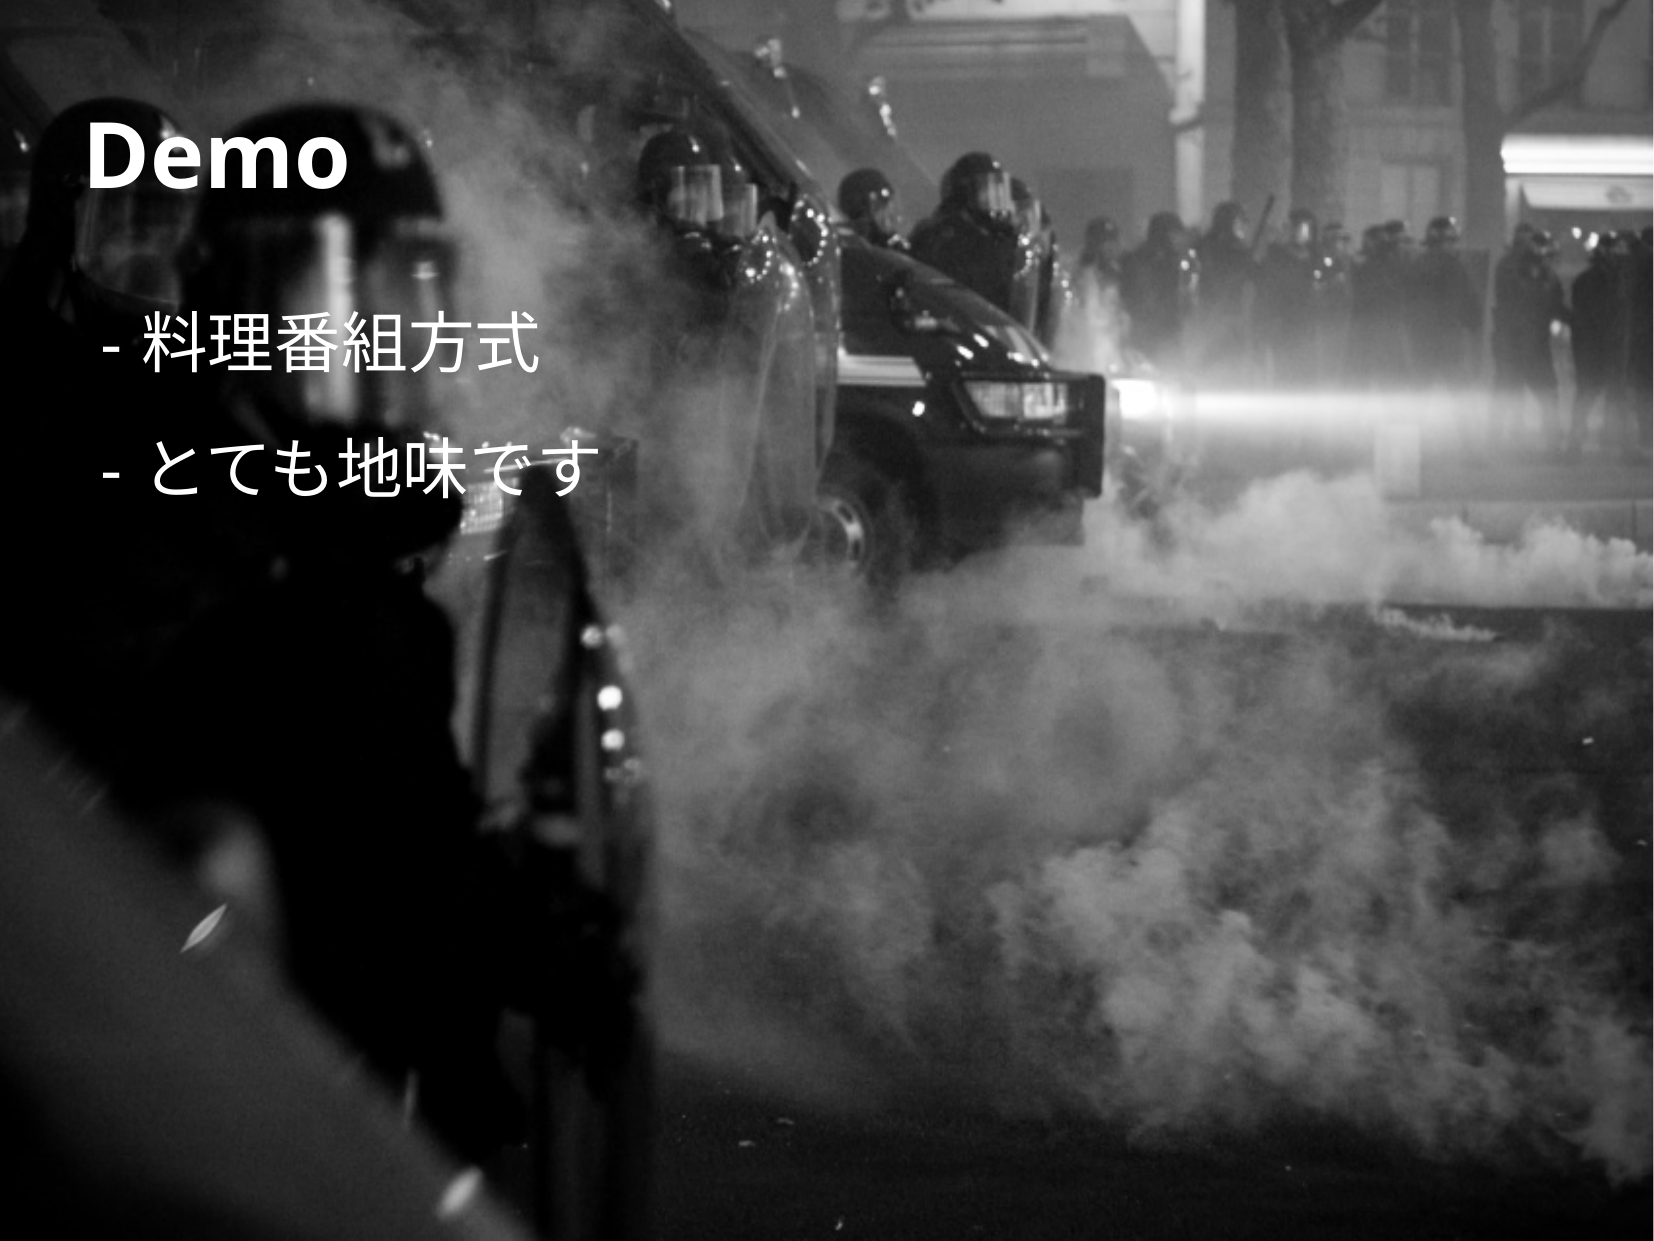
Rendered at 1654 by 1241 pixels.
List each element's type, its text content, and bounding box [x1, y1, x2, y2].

list - 料理番組方式 - とても地味です [82, 290, 1571, 1094]
picture [0, 0, 1654, 1241]
title Demo [82, 49, 1571, 257]
